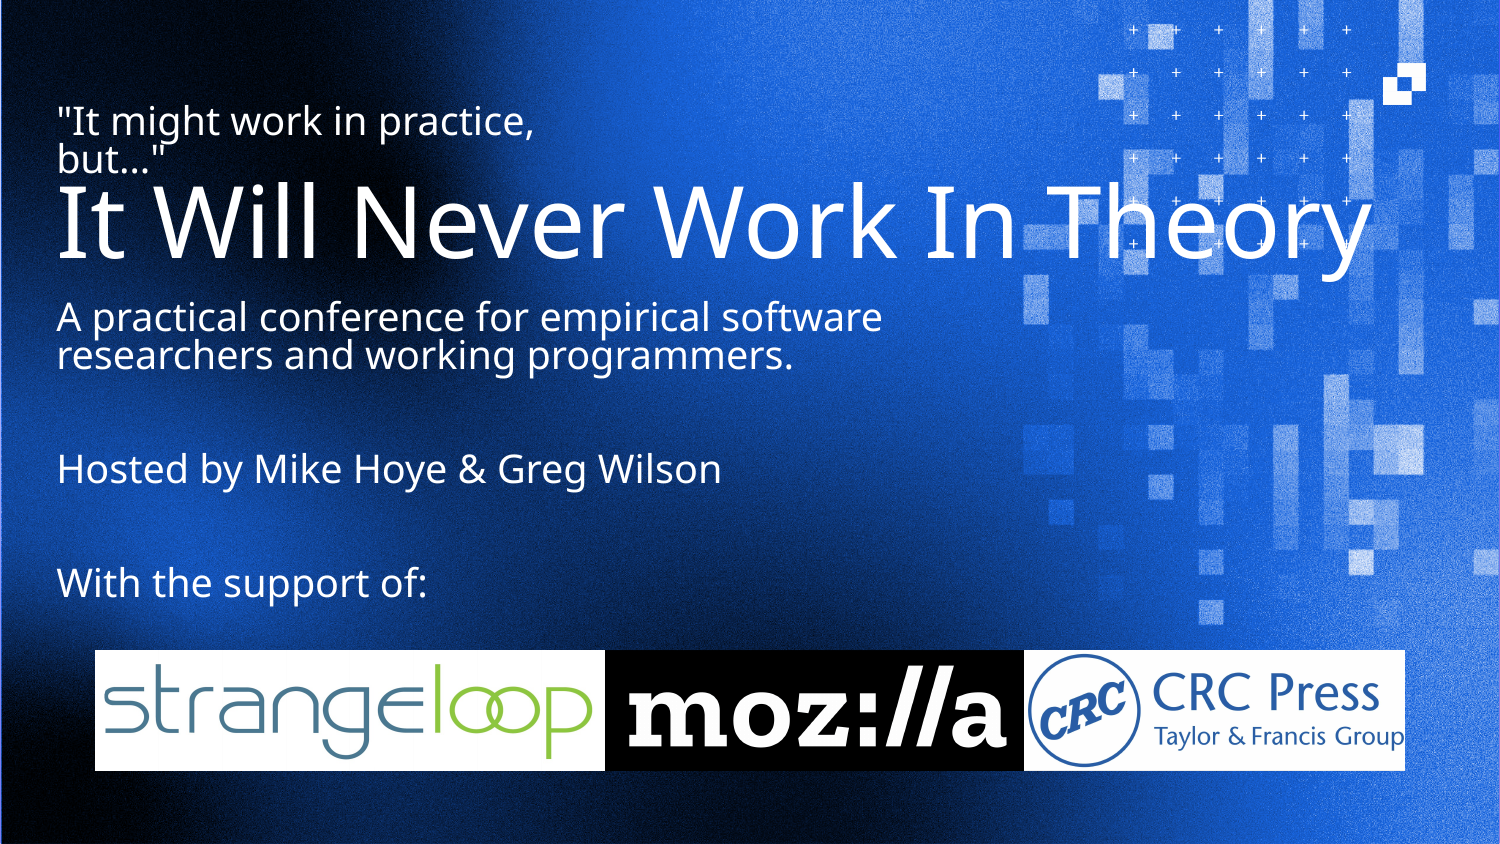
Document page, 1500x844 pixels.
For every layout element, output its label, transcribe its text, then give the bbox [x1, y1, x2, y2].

text_box "It might work in practice, but…" [56, 105, 621, 182]
text_box A practical conference for empirical software researchers and working programmers. Hosted by Mike Hoye & Greg Wilson With the support of: [56, 301, 980, 606]
picture [0, 0, 1500, 844]
text_box It Will Never Work In Theory [56, 182, 1474, 284]
